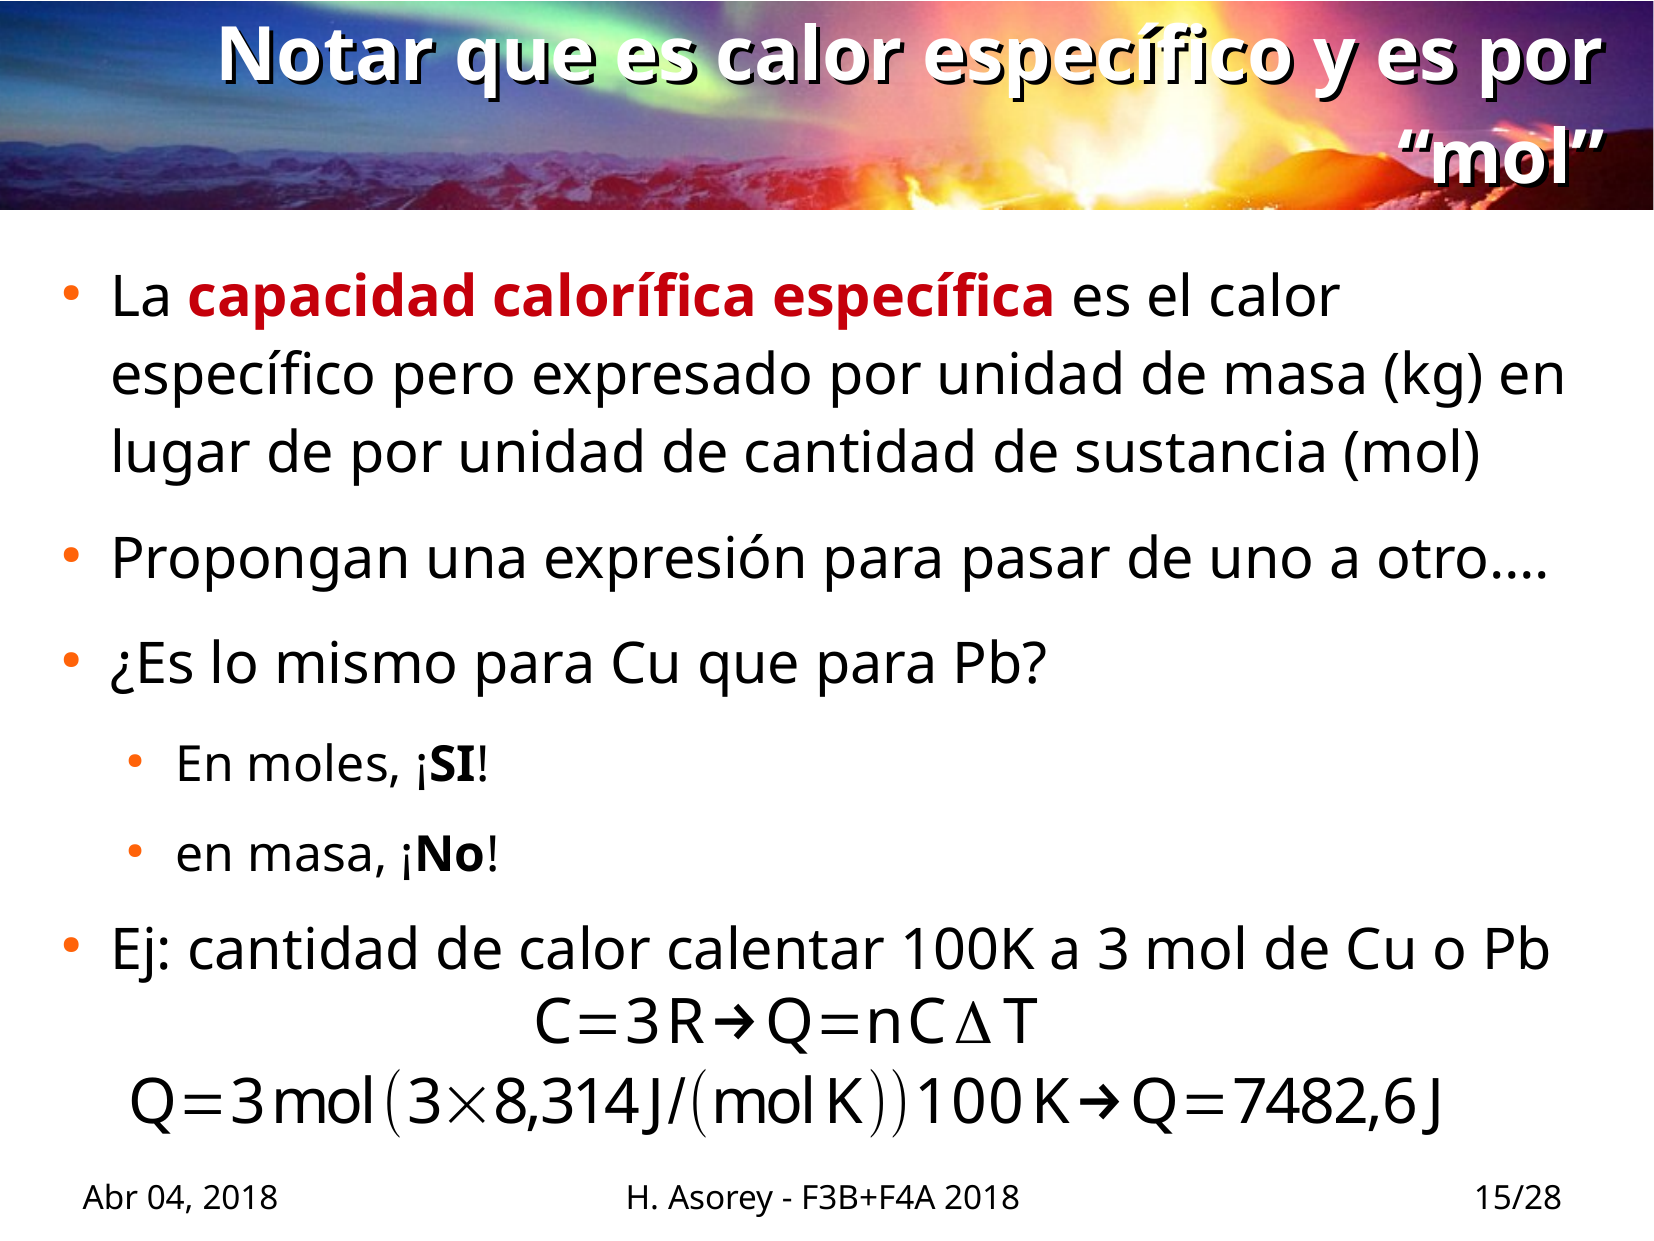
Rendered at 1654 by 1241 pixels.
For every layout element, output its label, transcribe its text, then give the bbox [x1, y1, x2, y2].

chart [122, 983, 1449, 1142]
title Notar que es calor específico y es por “mol” [45, 15, 1606, 191]
picture [0, 1, 1654, 210]
list La capacidad calorífica específica es el calor específico pero expresado por unidad de masa (kg) en lugar de por unidad de cantidad de sustancia (mol) Propongan una expresión para pasar de uno a otro…. ¿Es lo mismo para Cu que para Pb? En moles, ¡SI! en masa, ¡No! Ej: cantidad de calor calentar 100K a 3 mol de Cu o Pb [45, 255, 1606, 1156]
